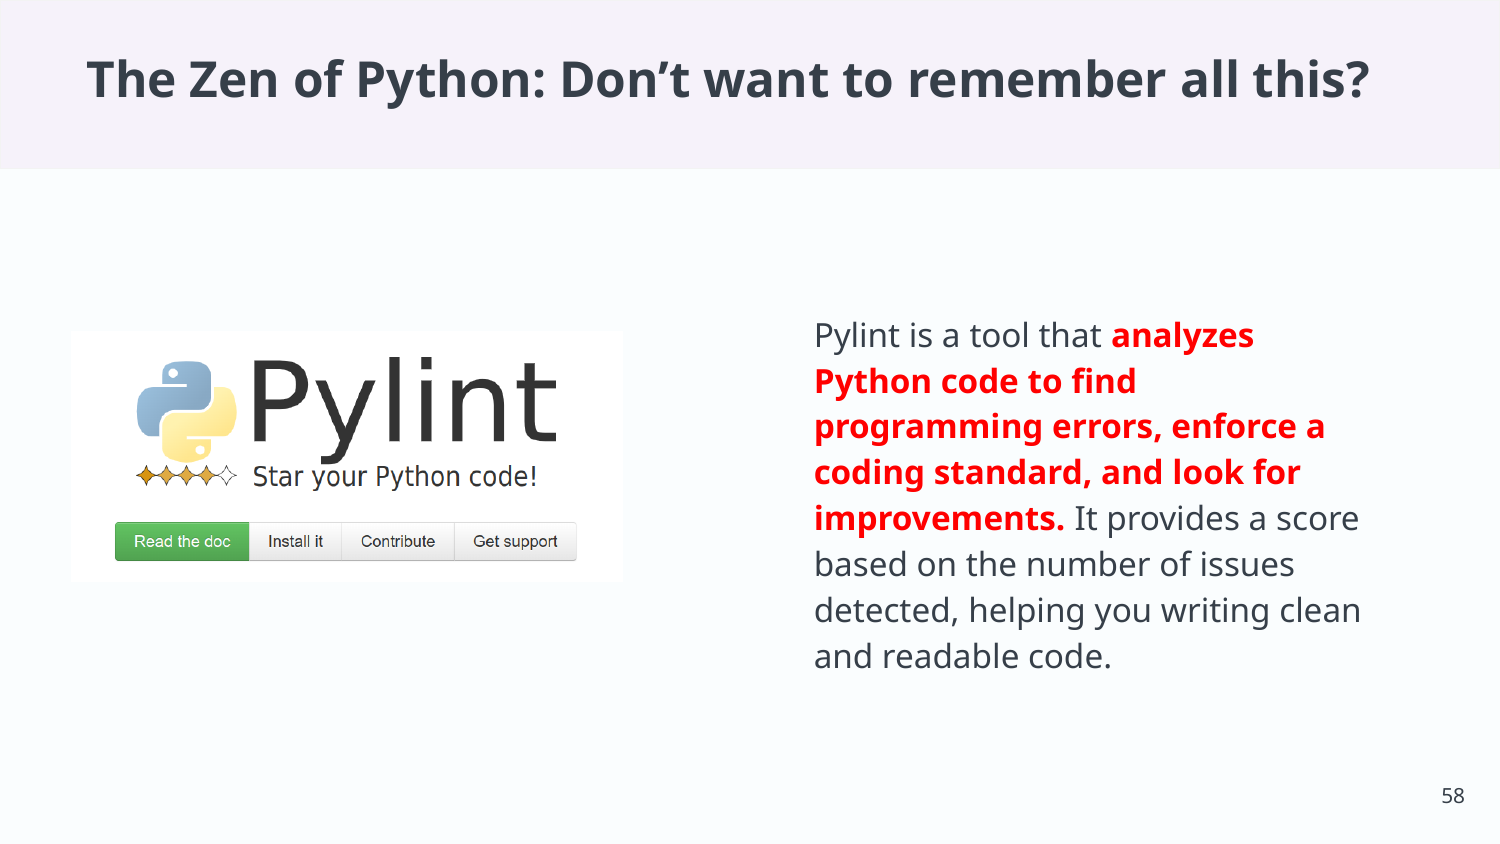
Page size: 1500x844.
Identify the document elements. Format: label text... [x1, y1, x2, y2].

picture [71, 331, 623, 582]
title The Zen of Python: Don’t want to remember all this? [71, 33, 1411, 139]
text_box Pylint is a tool that analyzes Python code to find programming errors, enforce a coding standard, and look for improvements. It provides a score based on the number of issues detected, helping you writing clean and readable code. [798, 292, 1380, 648]
slide_number <number> [1389, 764, 1480, 830]
